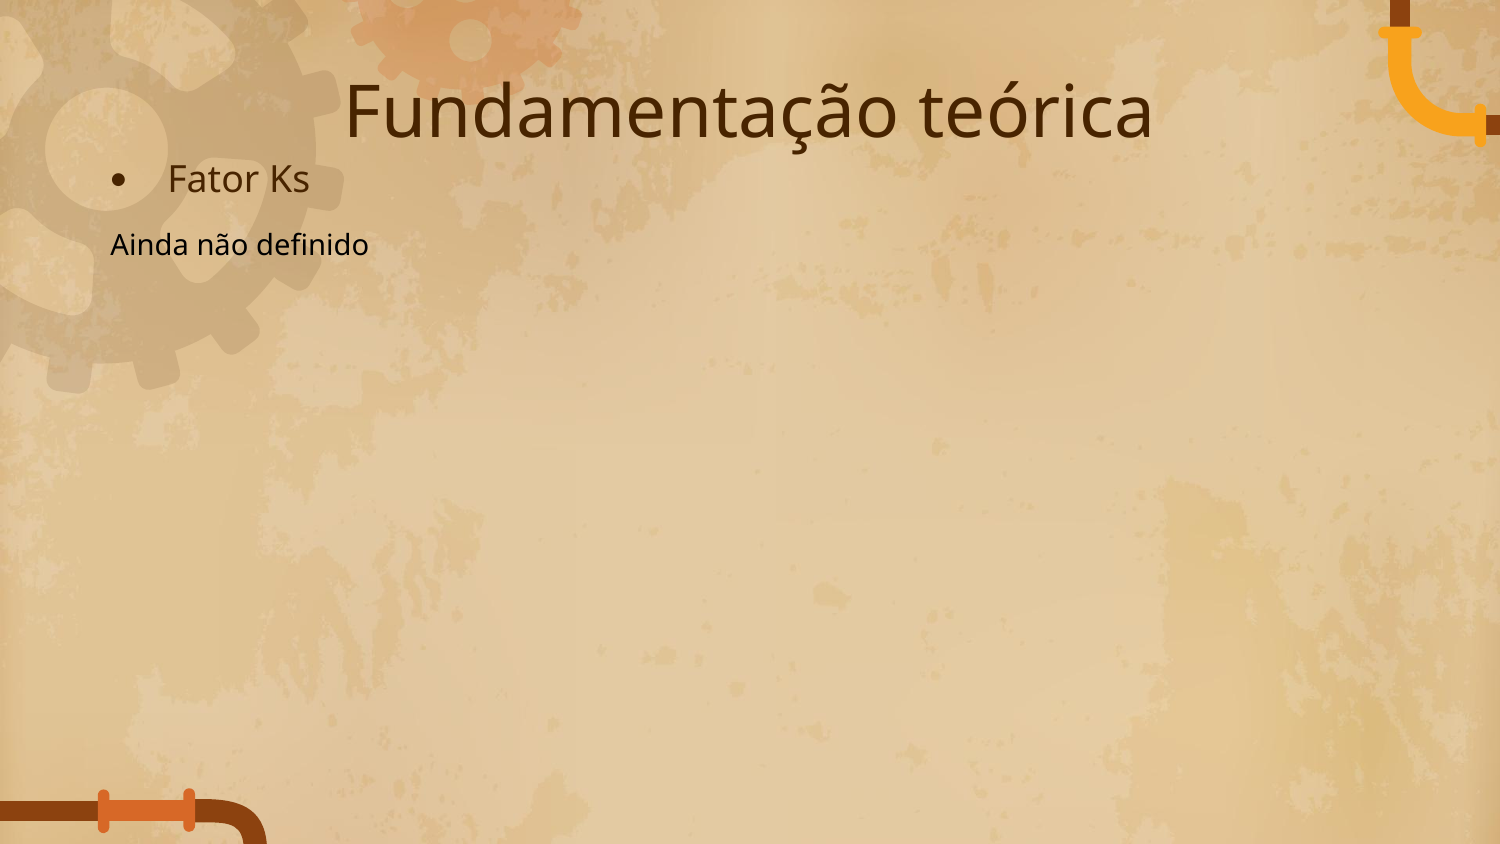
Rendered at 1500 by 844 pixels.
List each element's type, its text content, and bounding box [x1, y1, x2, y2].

text_box Ainda não definido [95, 210, 1454, 277]
subtitle Fator Ks [58, 101, 368, 254]
title Fundamentação teórica [116, 49, 1384, 127]
